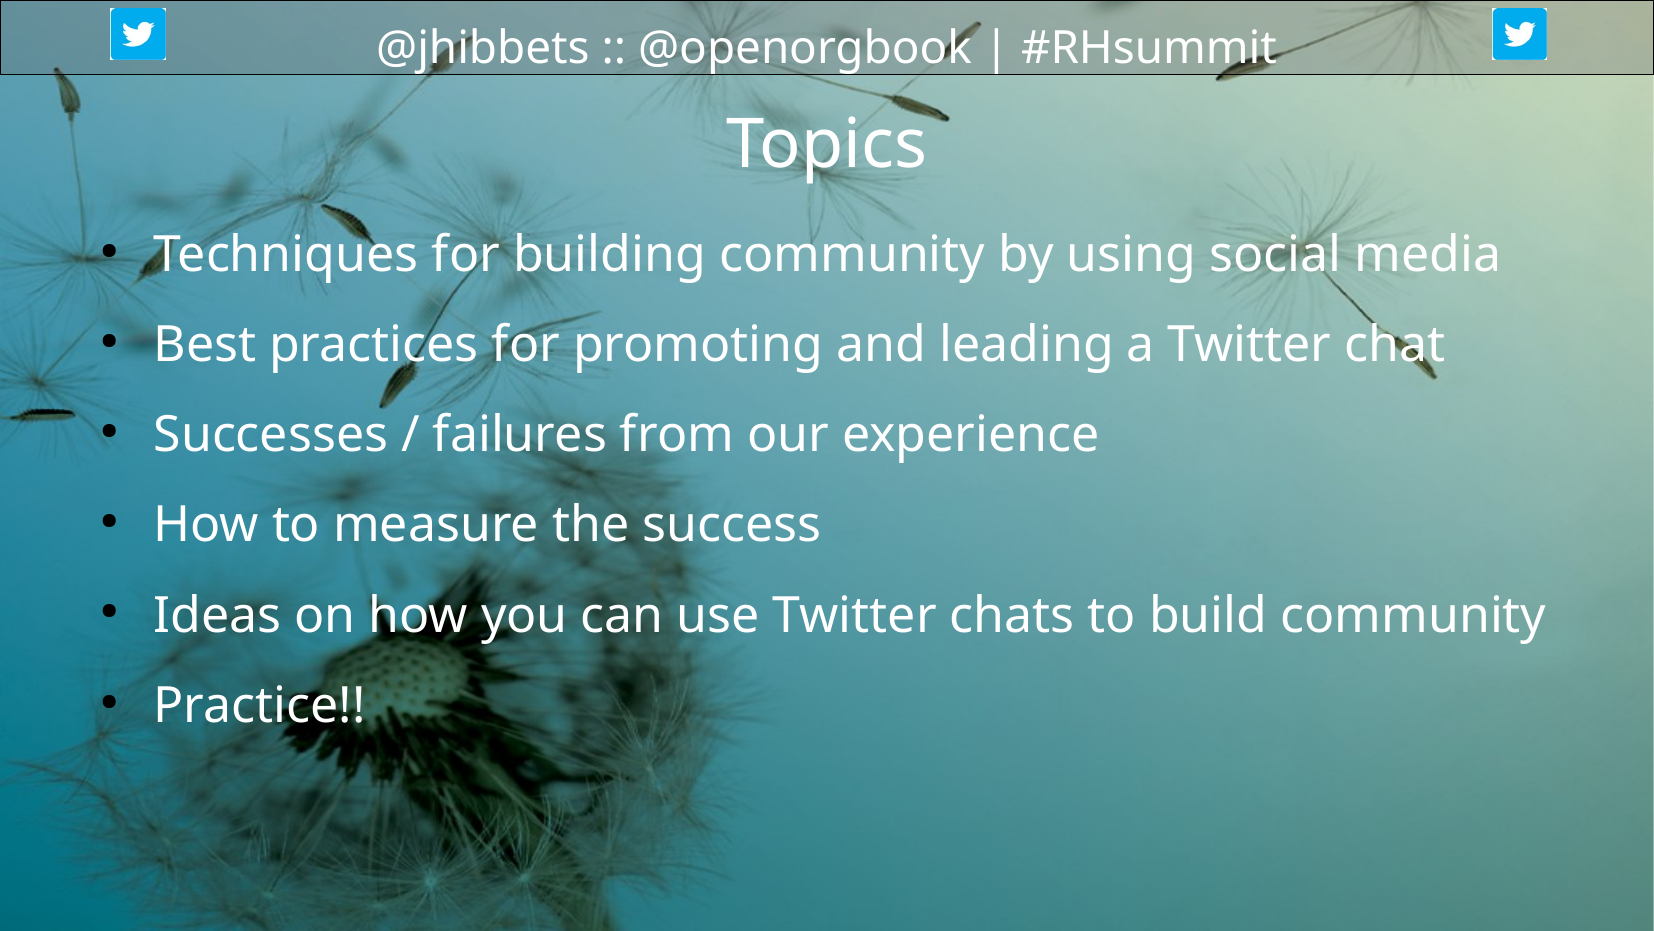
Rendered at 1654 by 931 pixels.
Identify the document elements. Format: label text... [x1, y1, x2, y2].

title Topics [82, 63, 1571, 217]
picture [0, 75, 1654, 931]
picture [124, 22, 154, 46]
picture [1506, 22, 1535, 46]
list Techniques for building community by using social media Best practices for promoting and leading a Twitter chat Successes / failures from our experience How to measure the success Ideas on how you can use Twitter chats to build community Practice!! [82, 217, 1571, 832]
